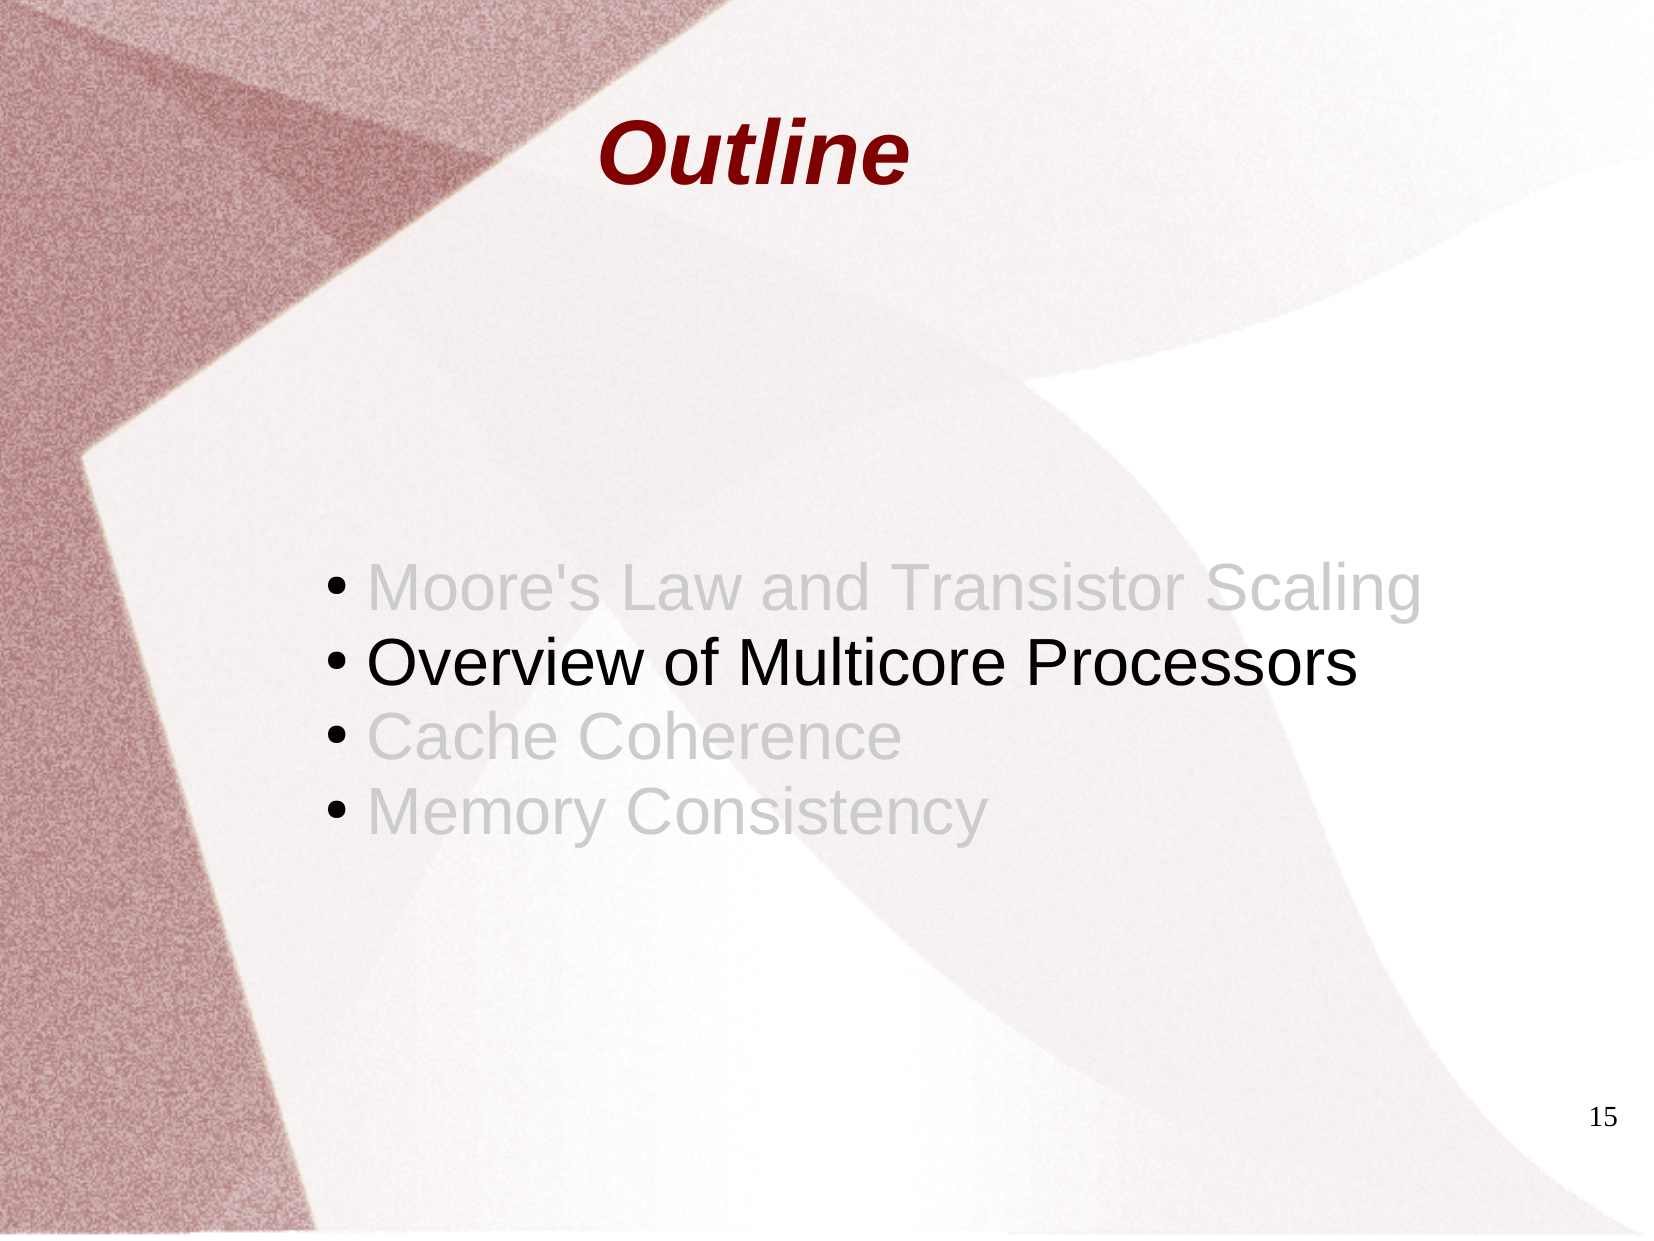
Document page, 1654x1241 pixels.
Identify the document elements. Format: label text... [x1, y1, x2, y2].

subtitle Moore's Law and Transistor Scaling Overview of Multicore Processors Cache Coherence Memory Consistency [324, 290, 1601, 1109]
title Outline [596, 56, 1607, 250]
picture [0, 0, 1654, 1241]
